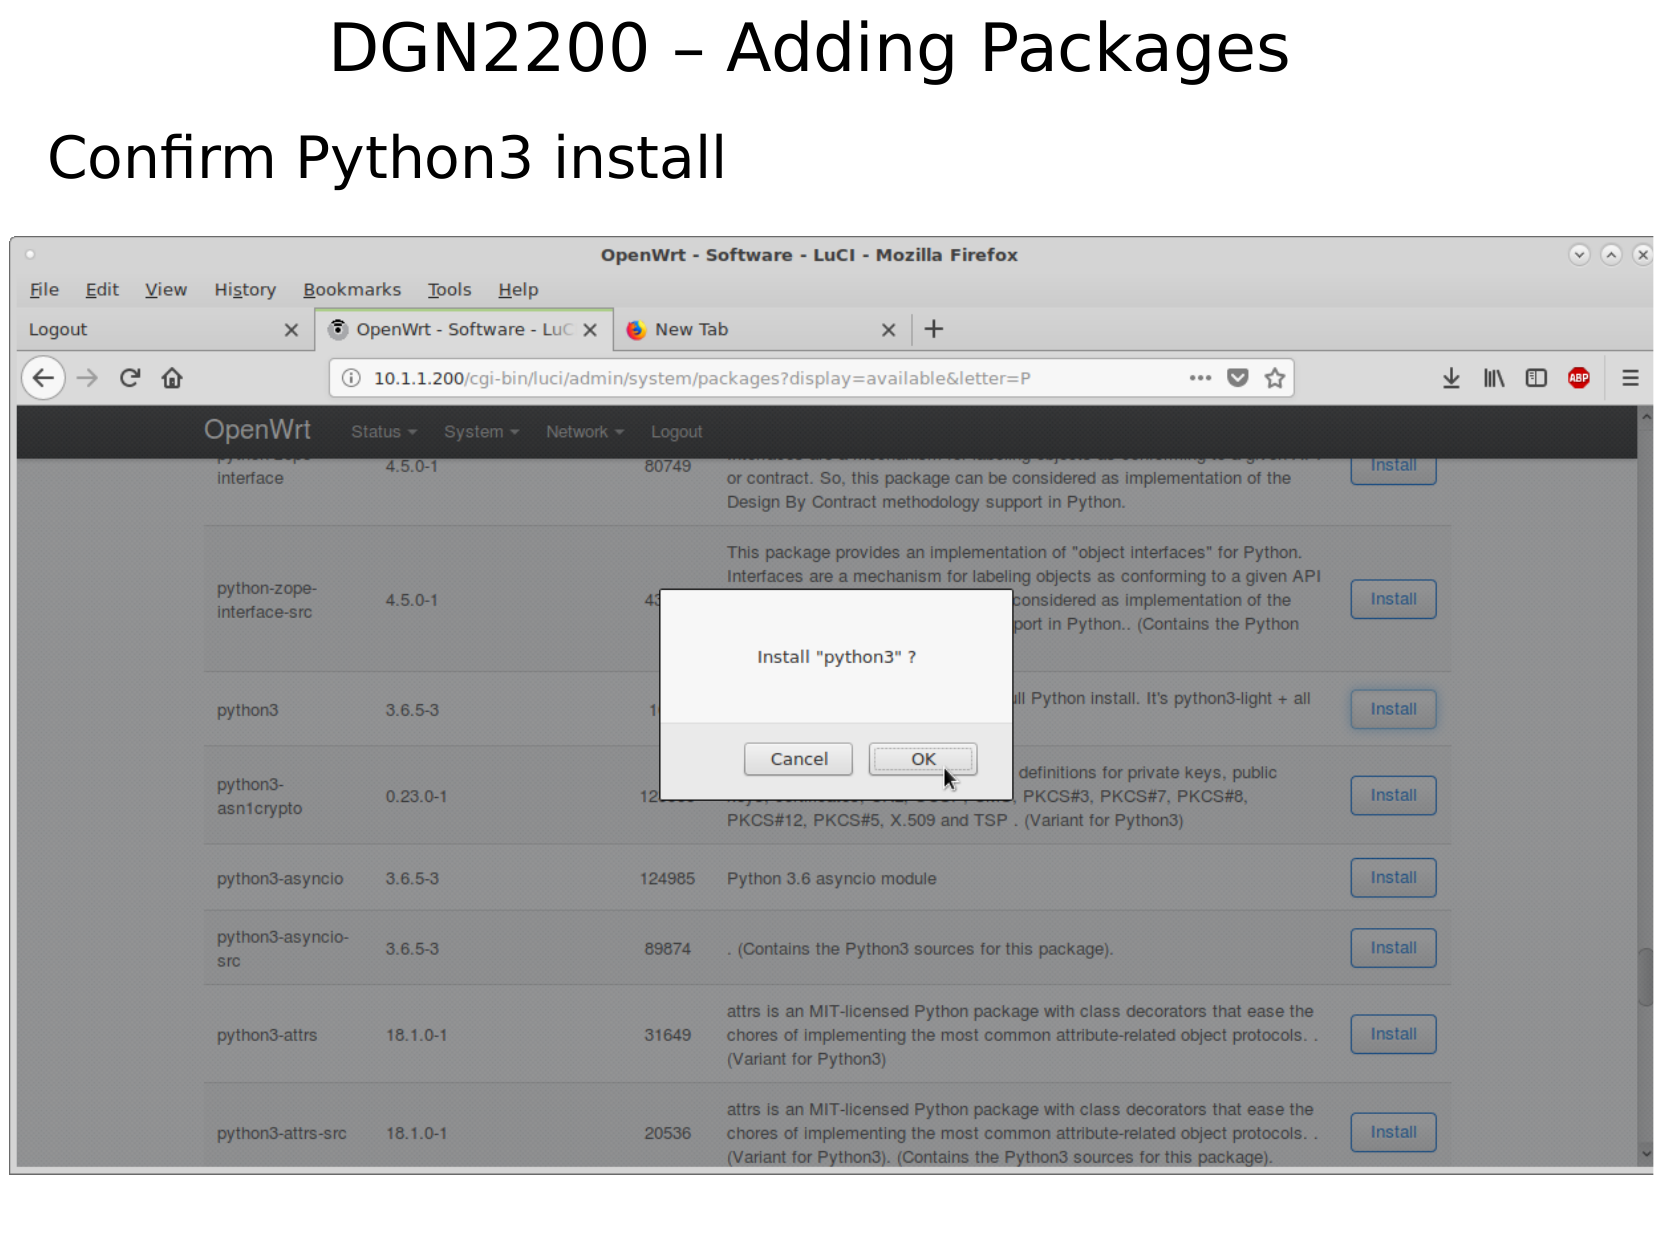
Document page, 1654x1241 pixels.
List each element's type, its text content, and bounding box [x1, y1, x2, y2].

picture [9, 236, 1654, 1175]
title DGN2200 – Adding Packages [0, 0, 1642, 98]
text_box Confirm Python3 install [47, 118, 1607, 198]
